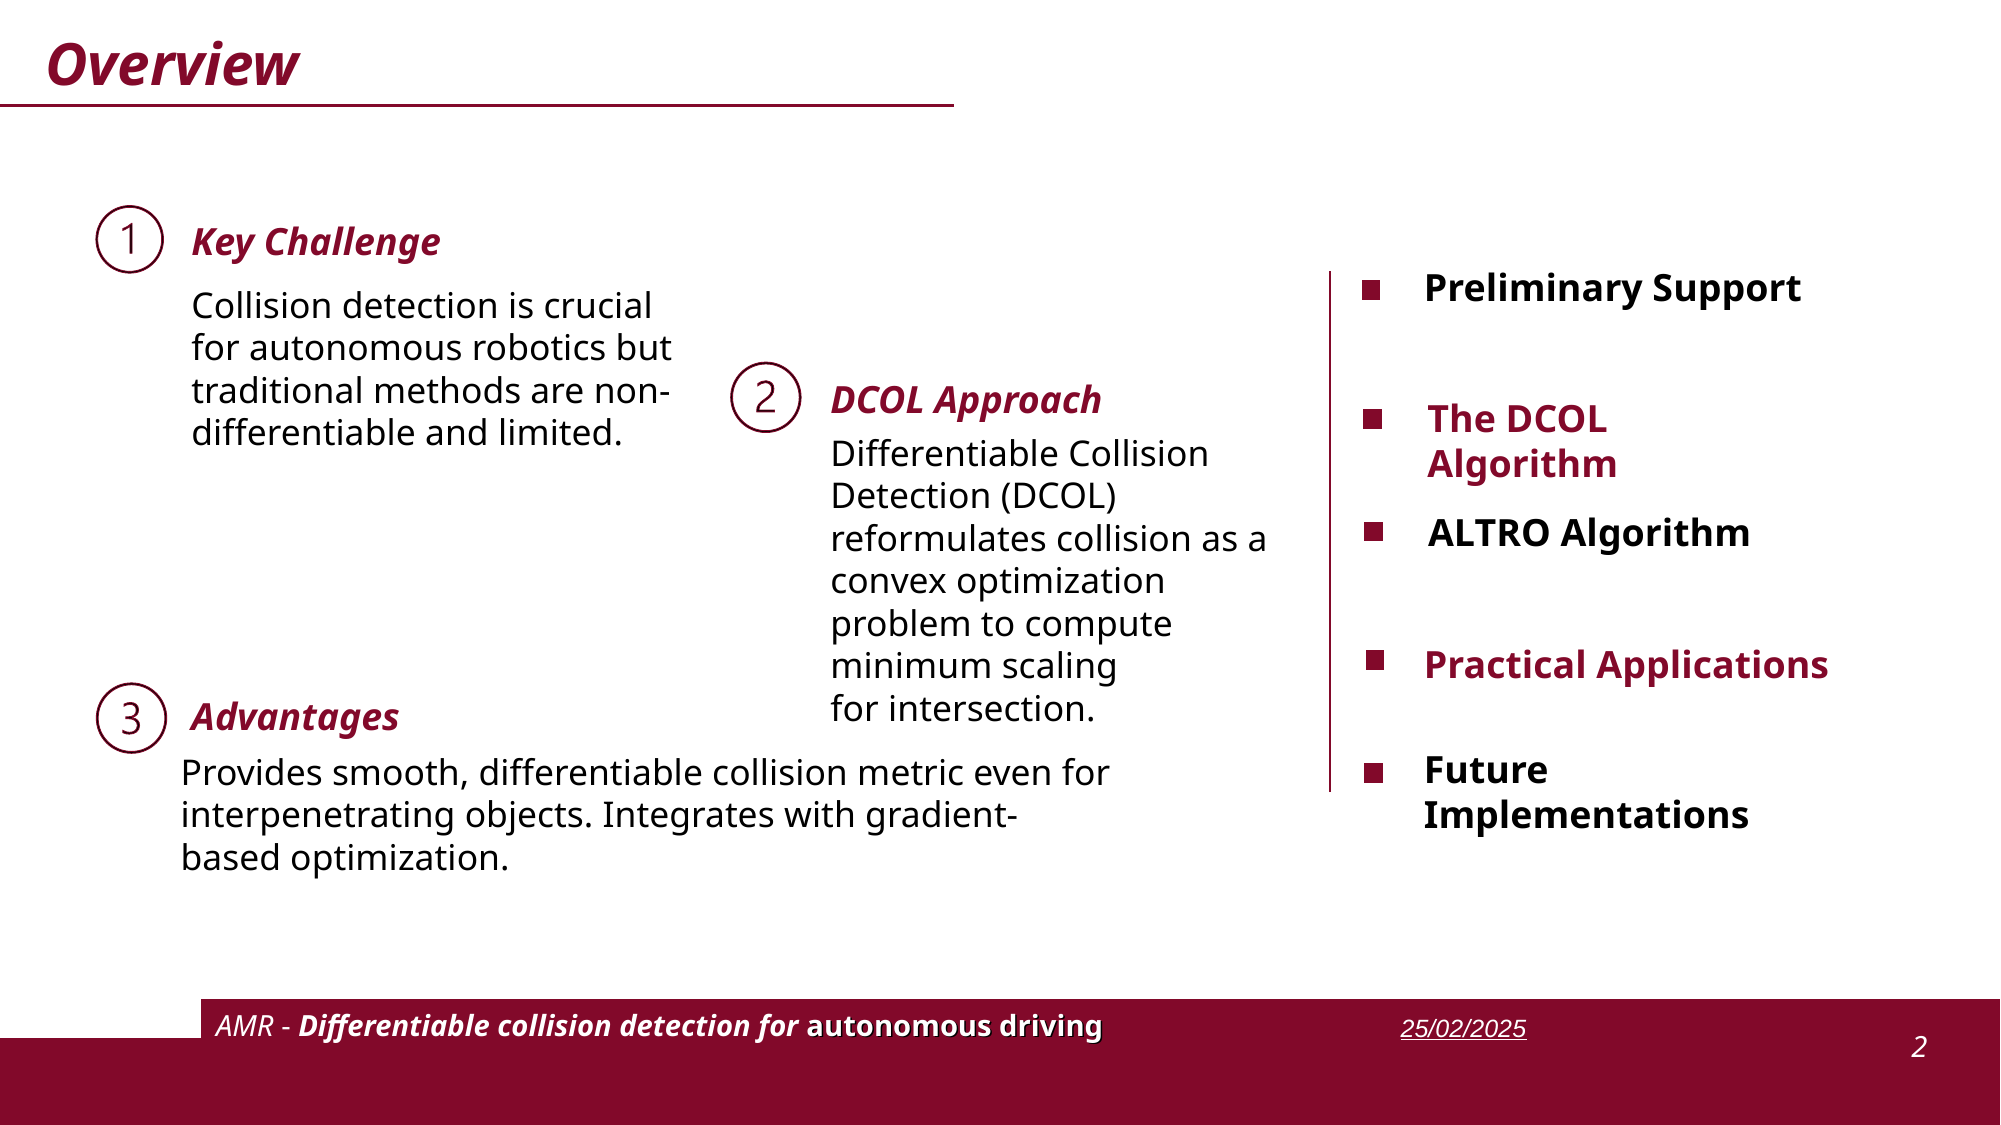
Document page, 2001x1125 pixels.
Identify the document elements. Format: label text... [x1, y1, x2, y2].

text_box 2 [1896, 1020, 1966, 1072]
text_box Collision detection is crucial for autonomous robotics but traditional methods are non-differentiable and limited. [176, 275, 721, 463]
text_box Practical Applications [1408, 633, 2000, 694]
picture [86, 673, 177, 764]
text_box [1362, 280, 1380, 300]
text_box Differentiable Collision Detection (DCOL) reformulates collision as a convex optimization problem to compute minimum scaling for intersection. [815, 423, 1309, 696]
text_box [1364, 522, 1383, 541]
text_box Preliminary Support [1408, 256, 1824, 317]
text_box The DCOL Algorithm [1412, 387, 1815, 448]
picture [86, 196, 173, 283]
text_box [1366, 650, 1384, 670]
text_box Provides smooth, differentiable collision metric even for interpenetrating objects. Integrates with gradient-based optimization. [165, 742, 1181, 887]
text_box Key Challenge [176, 210, 697, 272]
text_box Overview [30, 19, 1031, 106]
text_box [1363, 409, 1382, 429]
text_box [1364, 763, 1383, 783]
text_box ALTRO Algorithm [1413, 501, 2000, 563]
text_box 25/02/2025 [1385, 1004, 1589, 1050]
picture [721, 352, 811, 443]
text_box AMR - Differentiable collision detection for autonomous driving [201, 999, 1202, 1051]
text_box Advantages [176, 685, 1191, 747]
text_box DCOL Approach [815, 368, 1135, 429]
text_box [0, 999, 2000, 1125]
text_box Future Implementations [1408, 739, 1847, 846]
